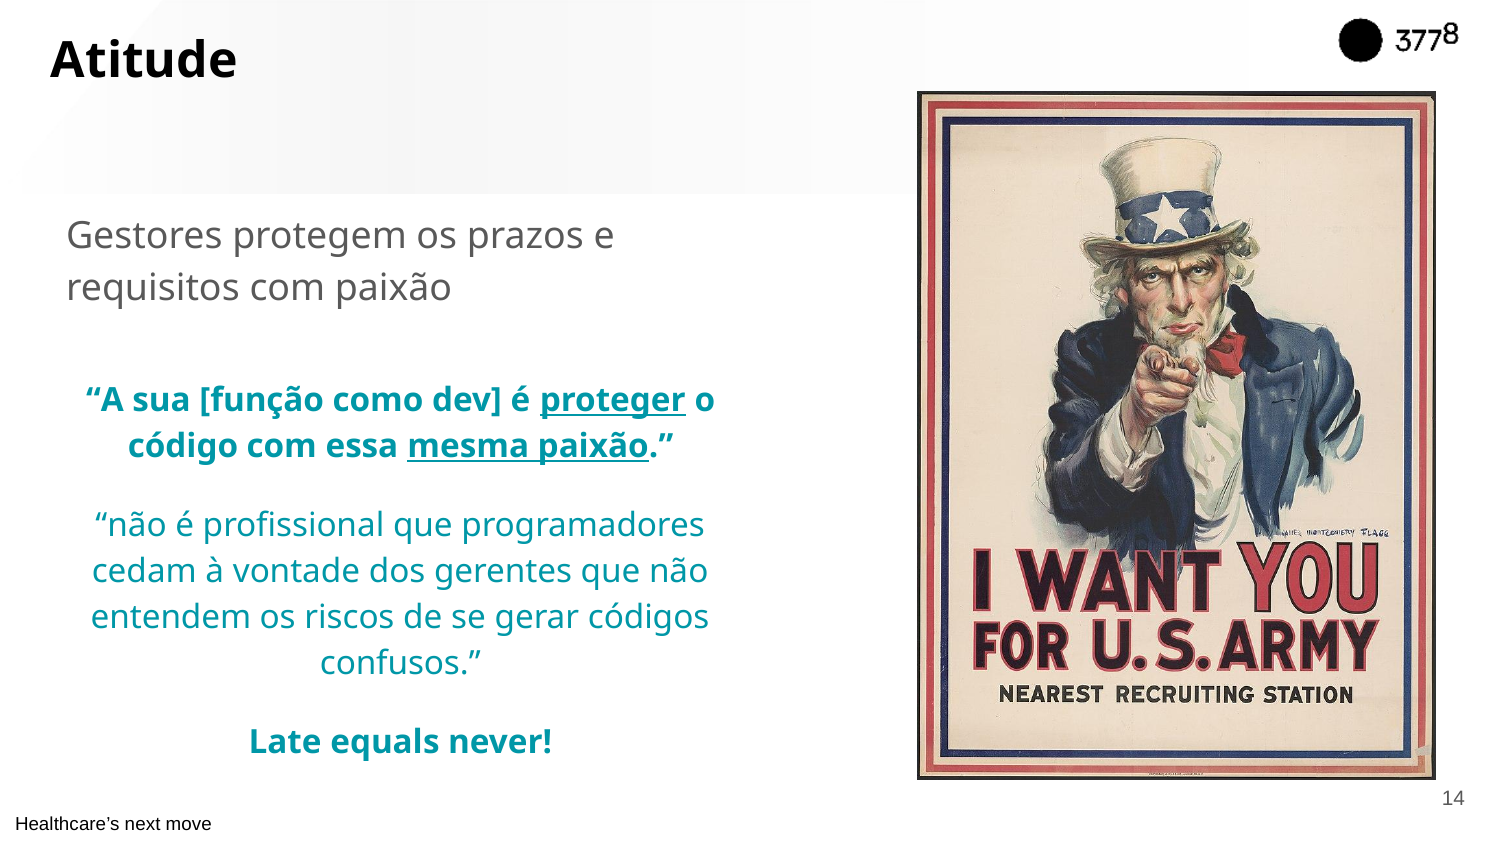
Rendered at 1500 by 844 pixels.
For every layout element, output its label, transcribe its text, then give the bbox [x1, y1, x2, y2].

picture [0, 0, 1500, 780]
title Atitude [35, 12, 1308, 107]
slide_number <number> [1389, 764, 1480, 830]
list Gestores protegem os prazos e requisitos com paixão [51, 189, 750, 342]
list “A sua [função como dev] é proteger o código com essa mesma paixão.” “não é profissional que programadores cedam à vontade dos gerentes que não entendem os riscos de se gerar códigos confusos.” Late equals never! [51, 357, 750, 780]
